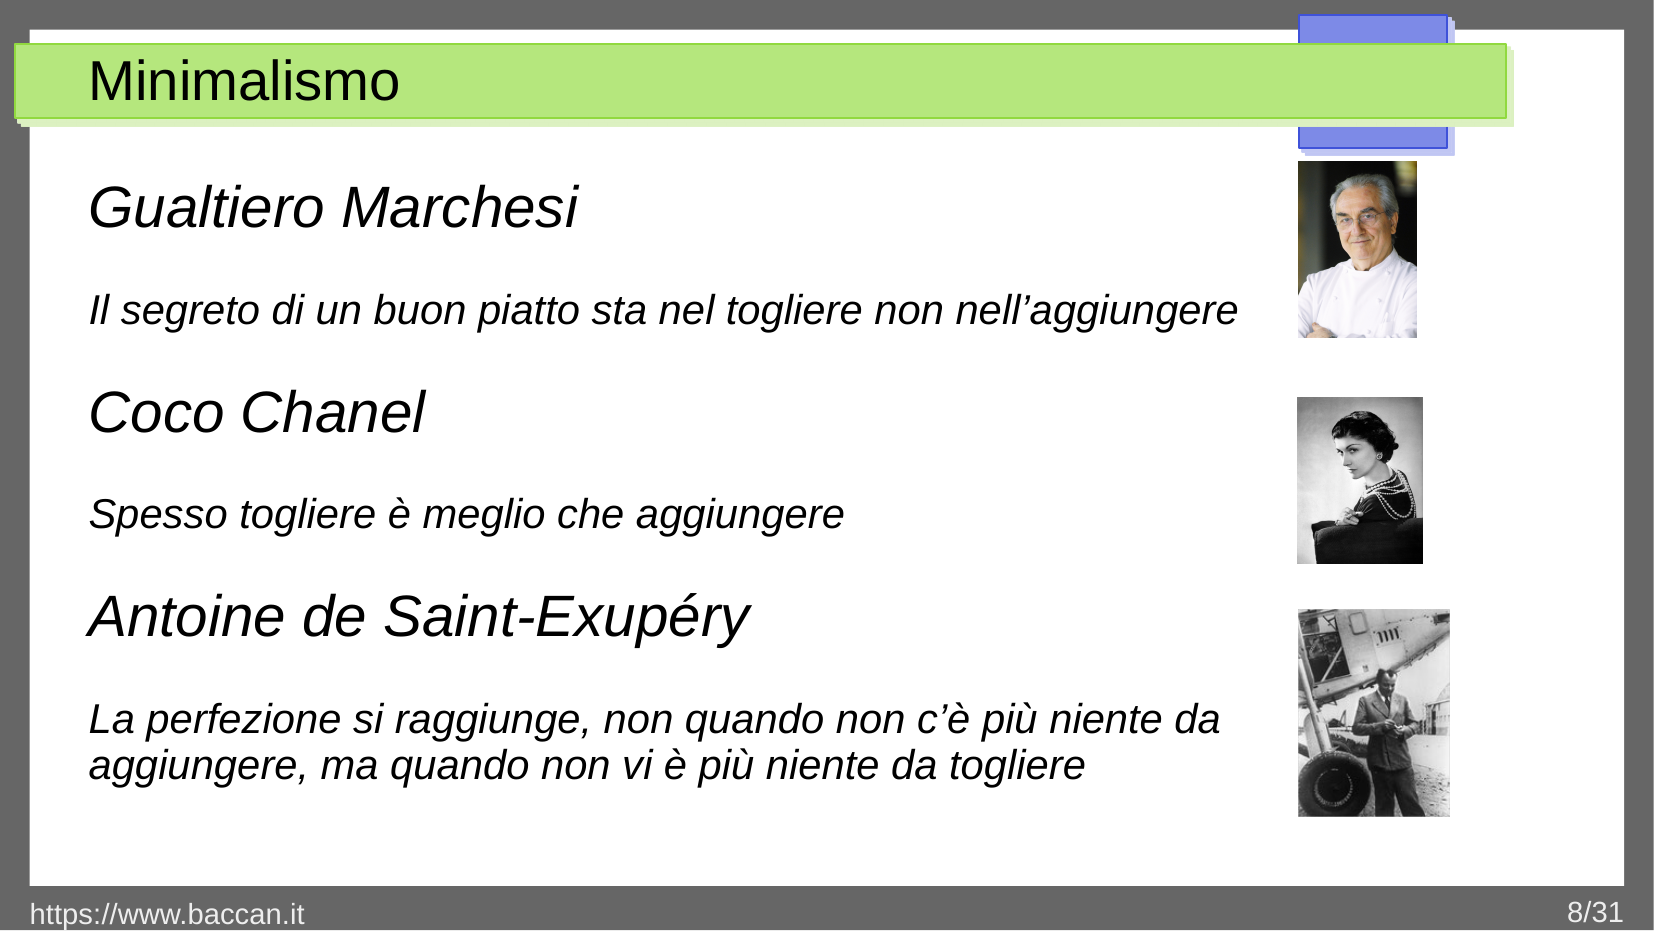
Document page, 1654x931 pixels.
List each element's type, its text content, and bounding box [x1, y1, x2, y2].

picture [1298, 609, 1450, 817]
text_box Gualtiero Marchesi Il segreto di un buon piatto sta nel togliere non nell’aggiungere Coco Chanel Spesso togliere è meglio che aggiungere Antoine de Saint-Exupéry La perfezione si raggiunge, non quando non c’è più niente da aggiungere, ma quando non vi è più niente da togliere [88, 136, 1565, 827]
picture [1298, 161, 1417, 339]
title Minimalismo [88, 44, 1506, 119]
picture [1297, 397, 1423, 564]
